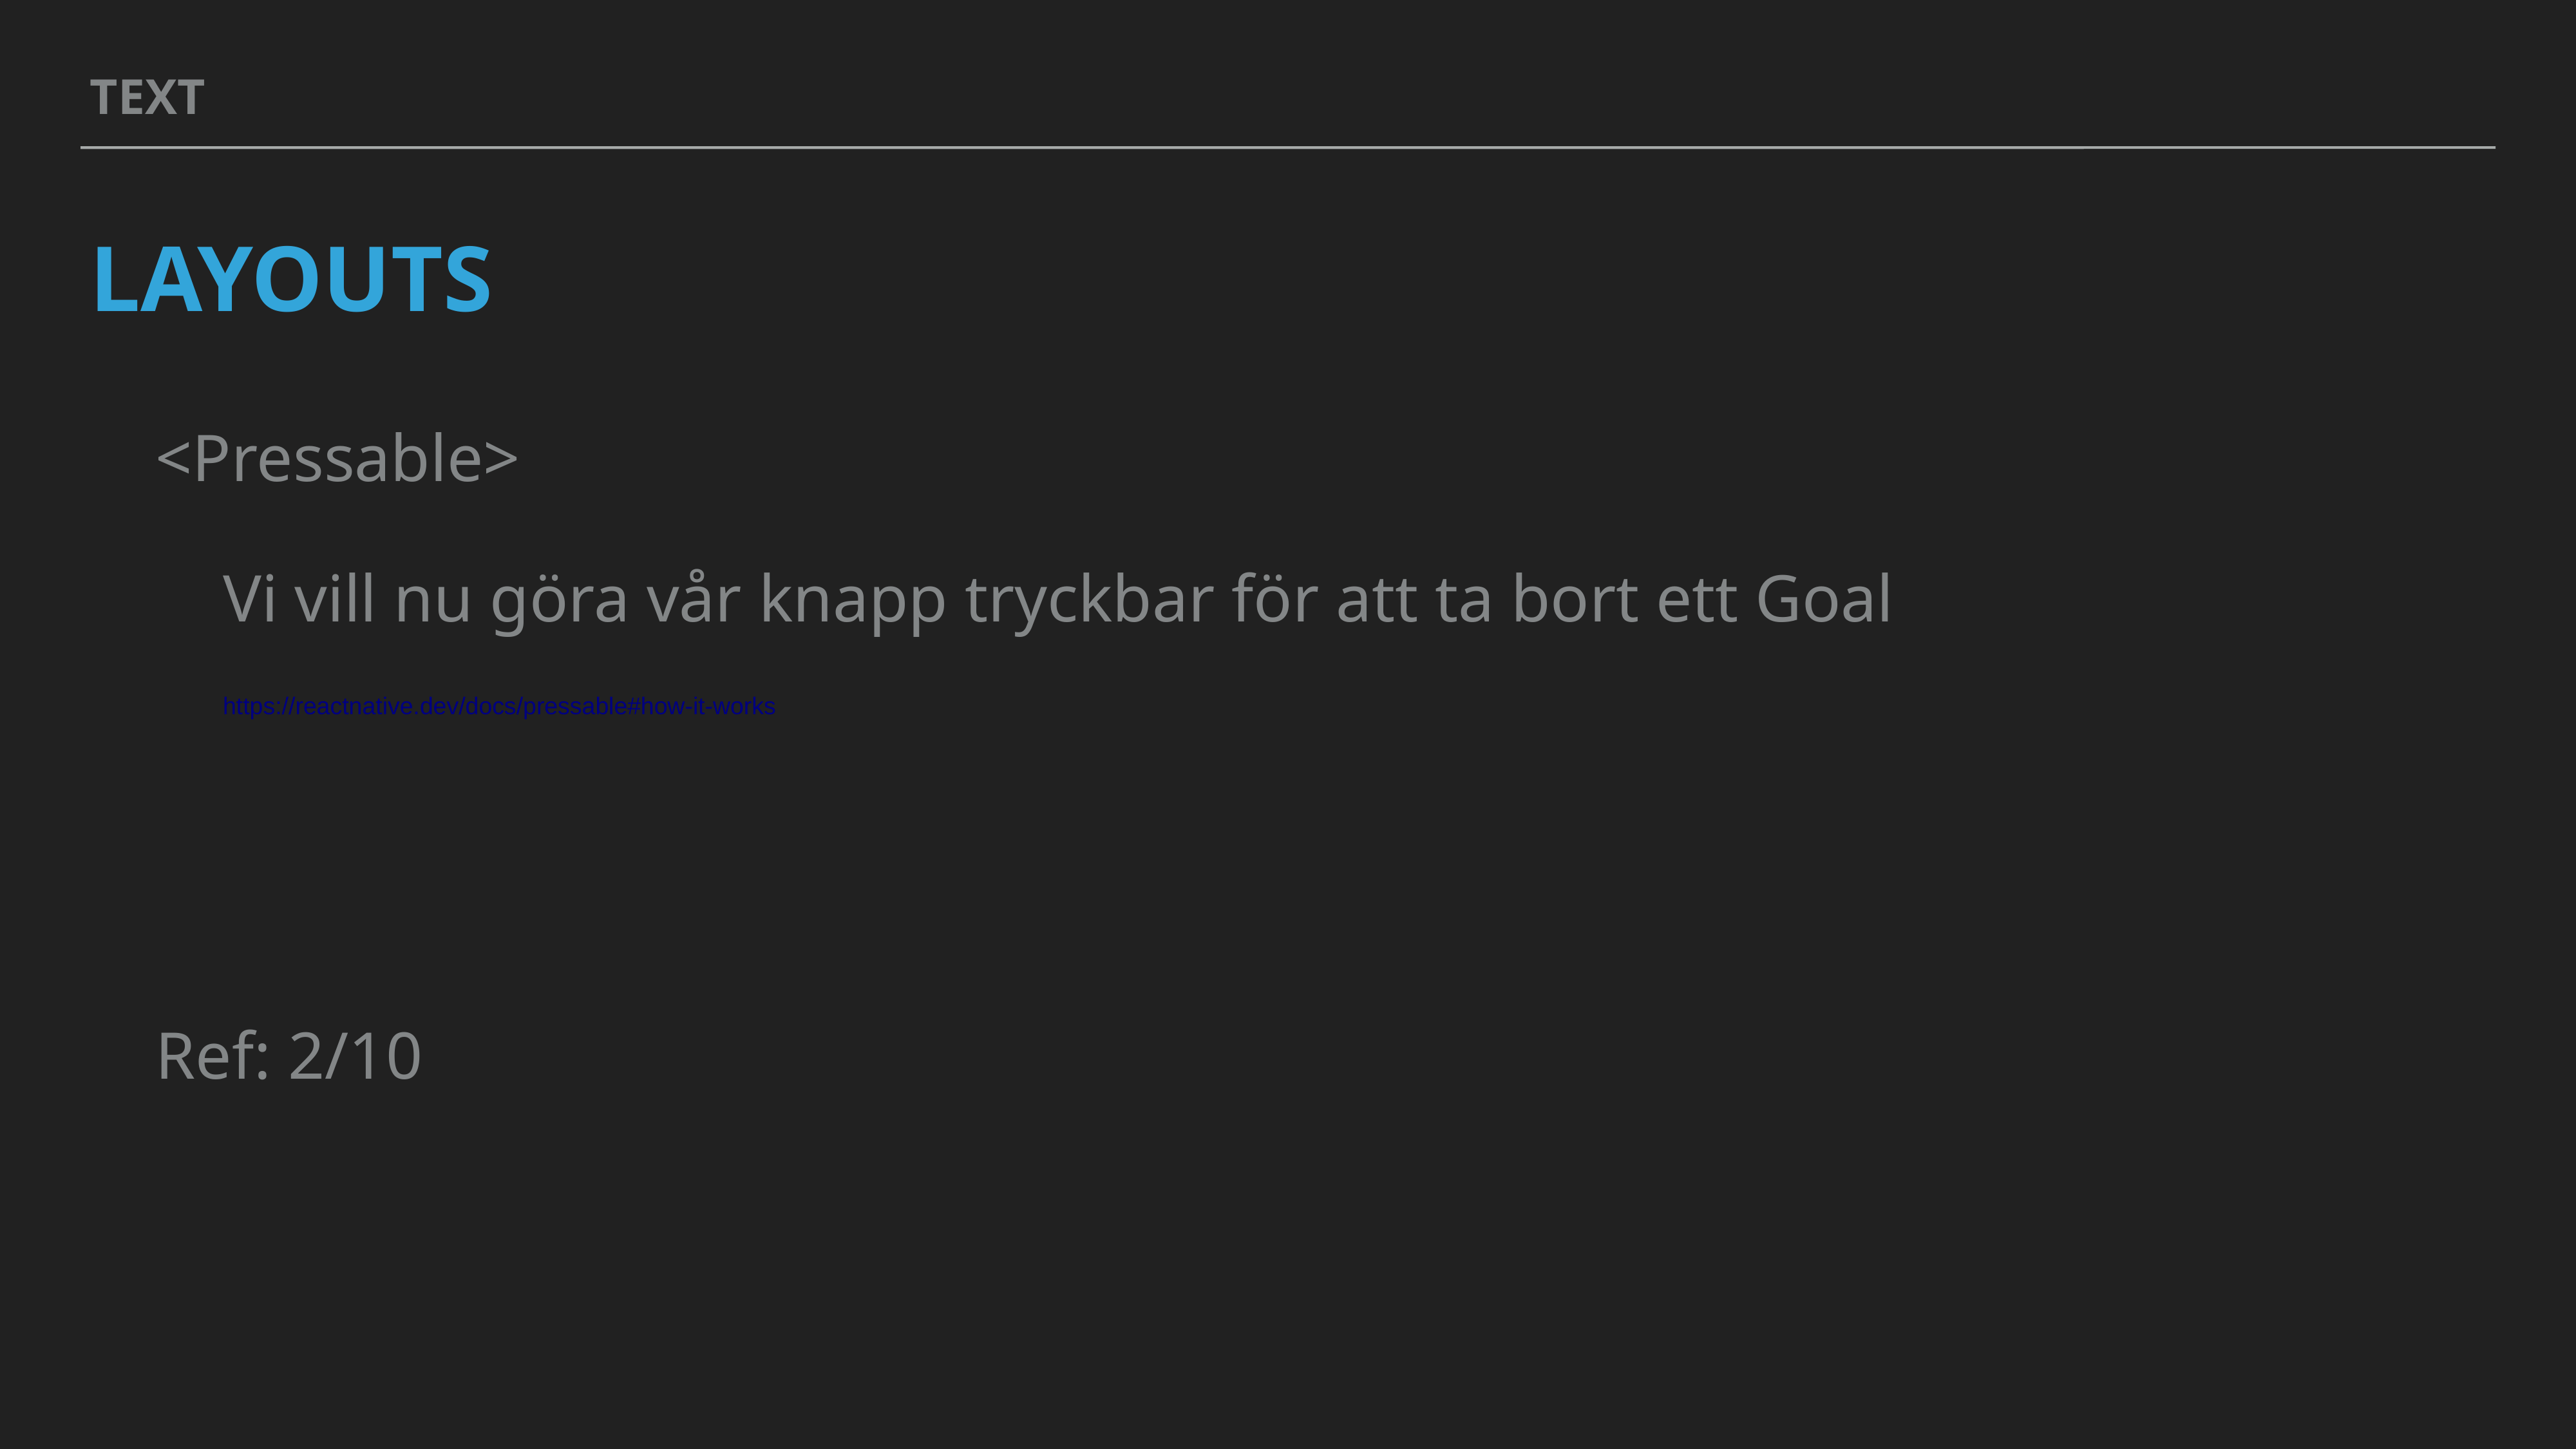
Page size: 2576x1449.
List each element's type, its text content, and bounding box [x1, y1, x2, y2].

text_box <Pressable> Vi vill nu göra vår knapp tryckbar för att ta bort ett Goal https://reactnative.dev/docs/pressable#how-it-works Ref: 2/10 [80, 408, 2496, 1315]
text_box Layouts [80, 228, 2496, 336]
